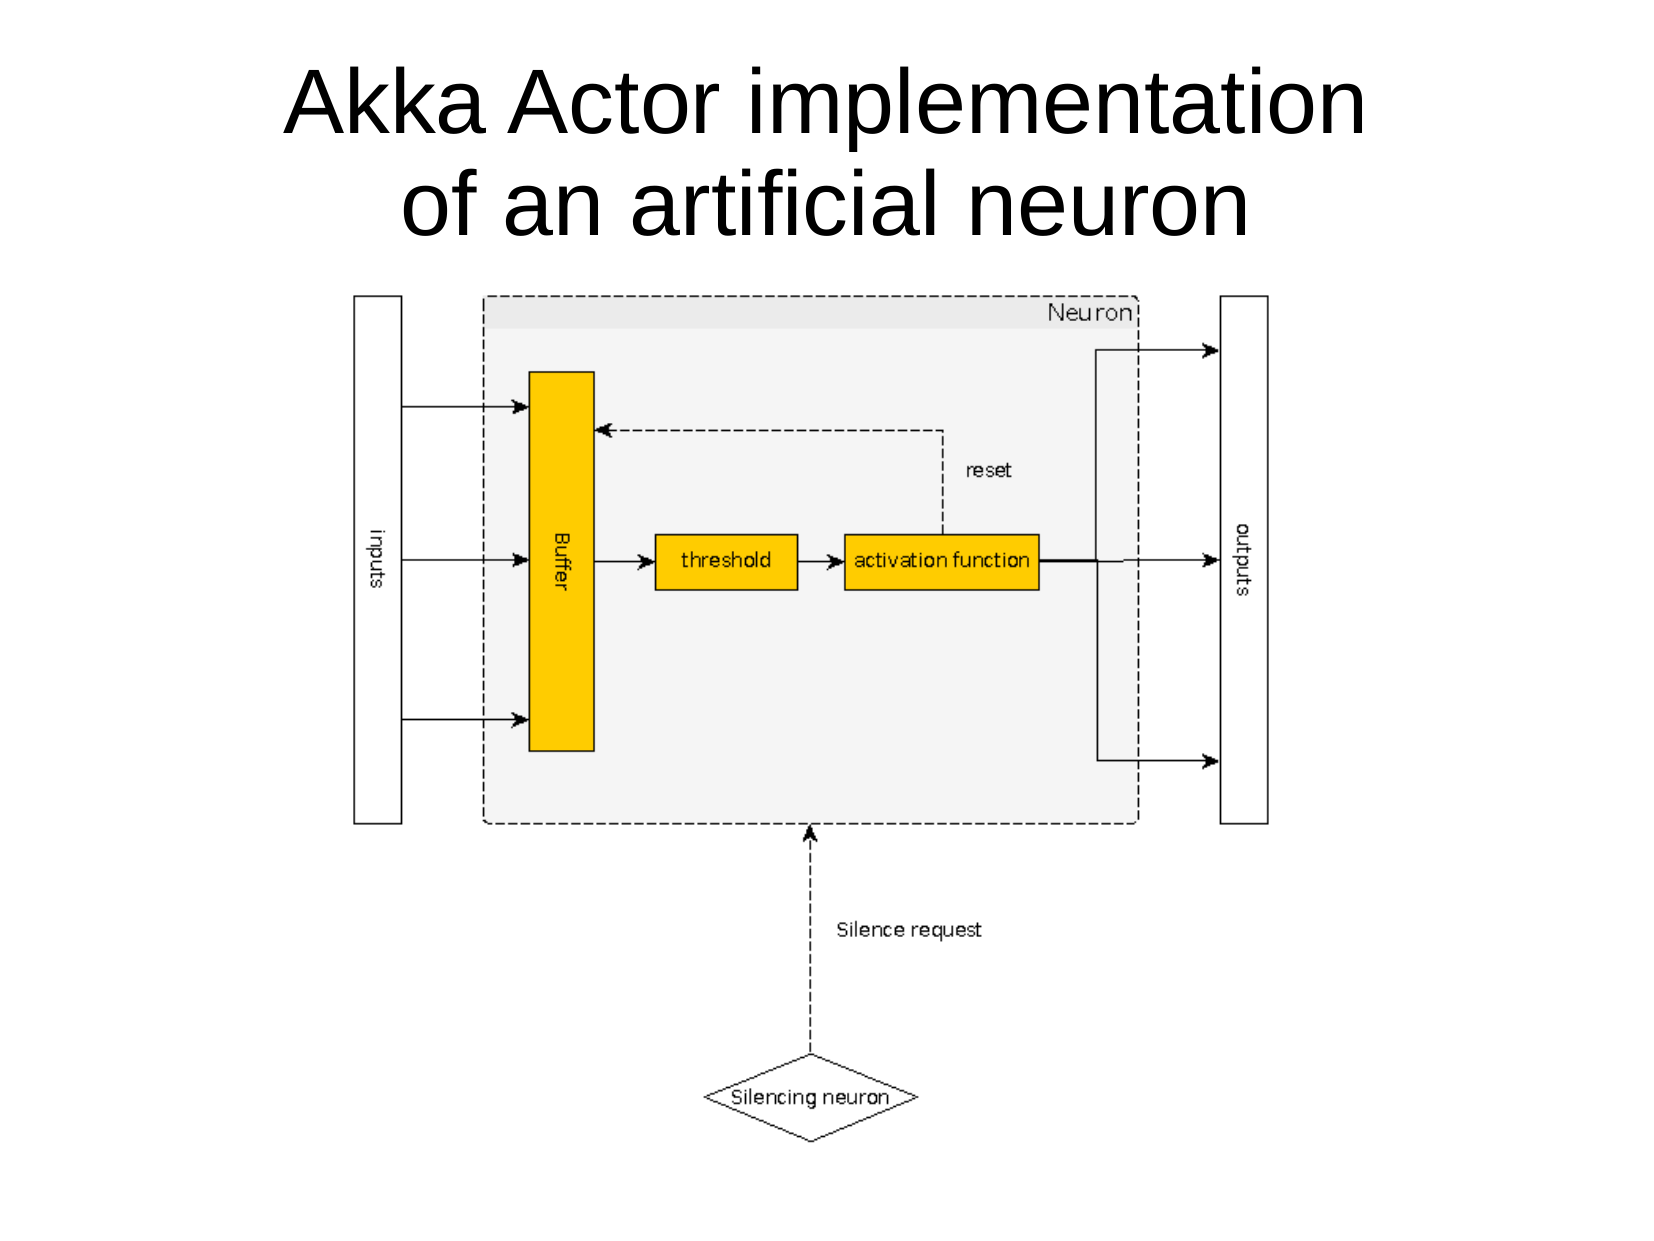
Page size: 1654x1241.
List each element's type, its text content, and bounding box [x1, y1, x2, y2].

picture [330, 272, 1291, 1166]
title Akka Actor implementation of an artificial neuron [82, 49, 1571, 257]
